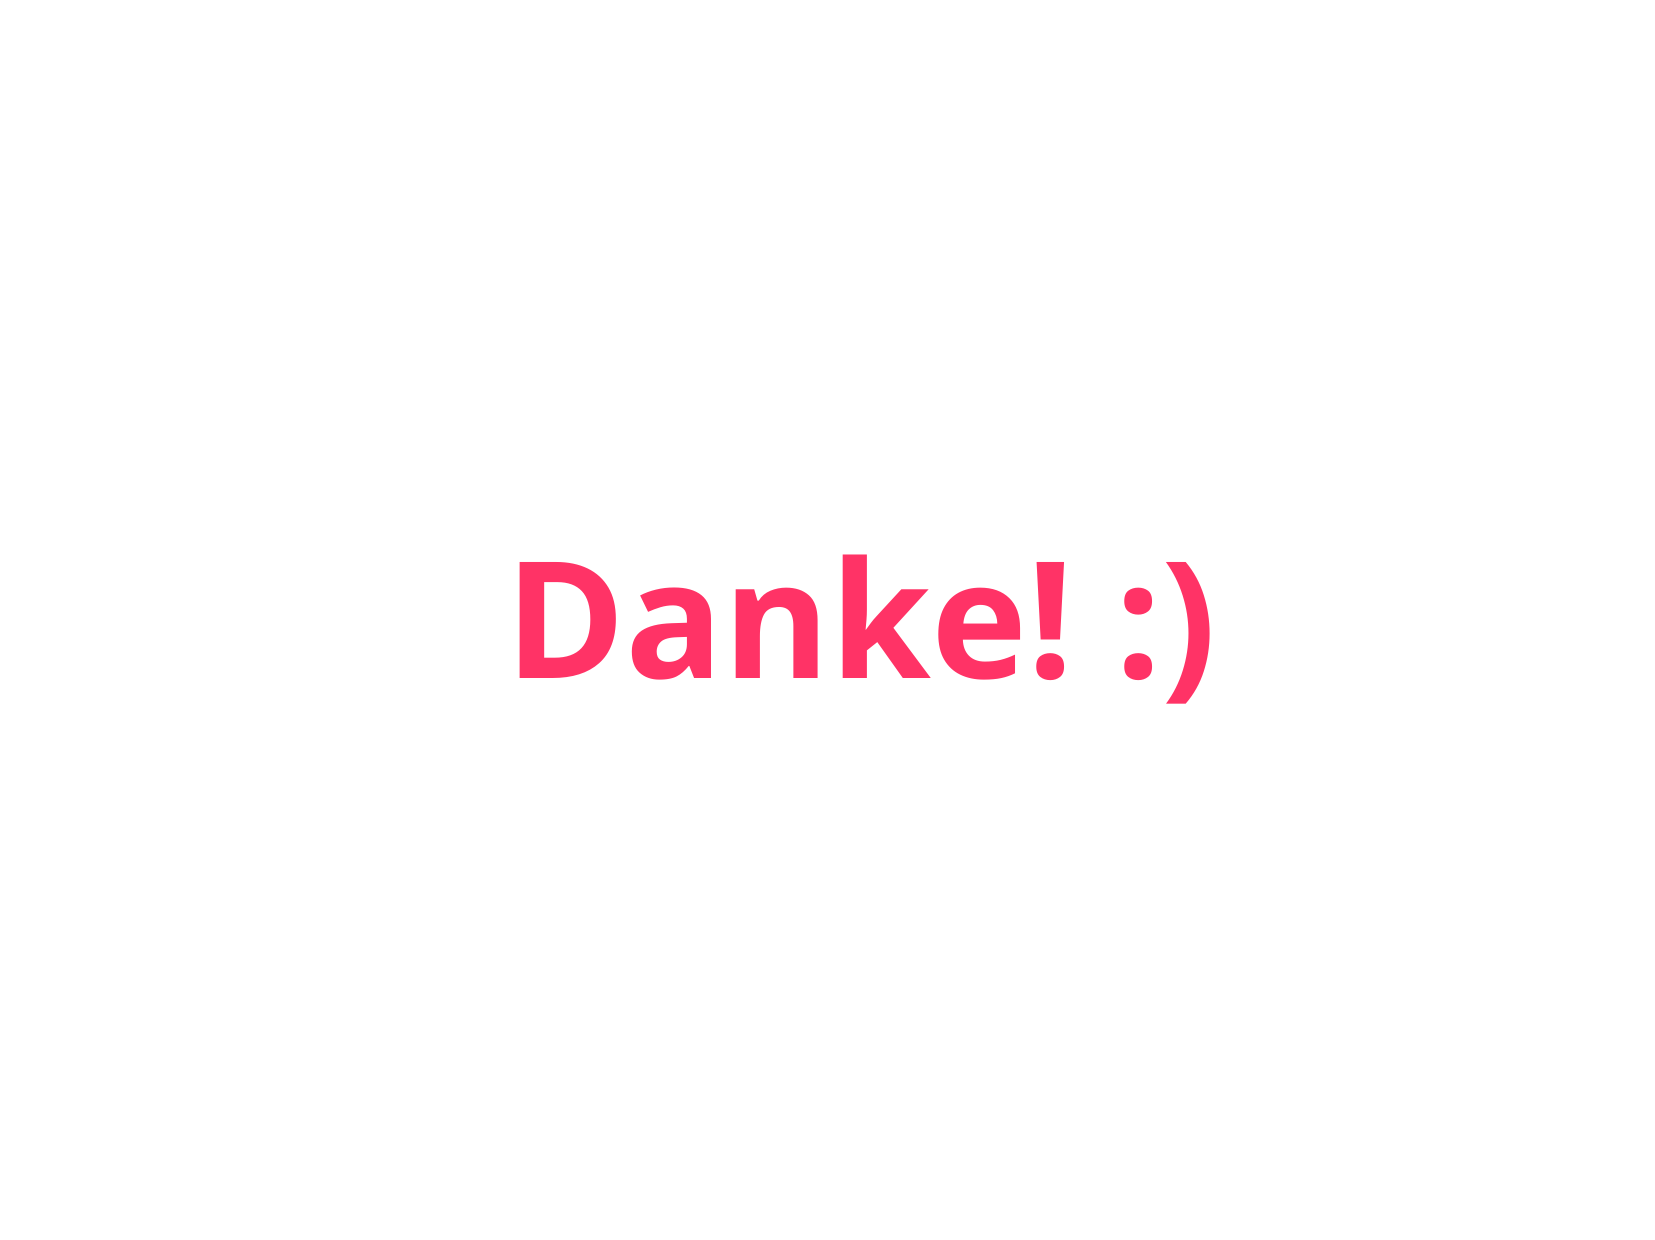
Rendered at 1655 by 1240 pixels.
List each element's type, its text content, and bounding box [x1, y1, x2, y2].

title Danke! :) [135, 293, 1531, 828]
